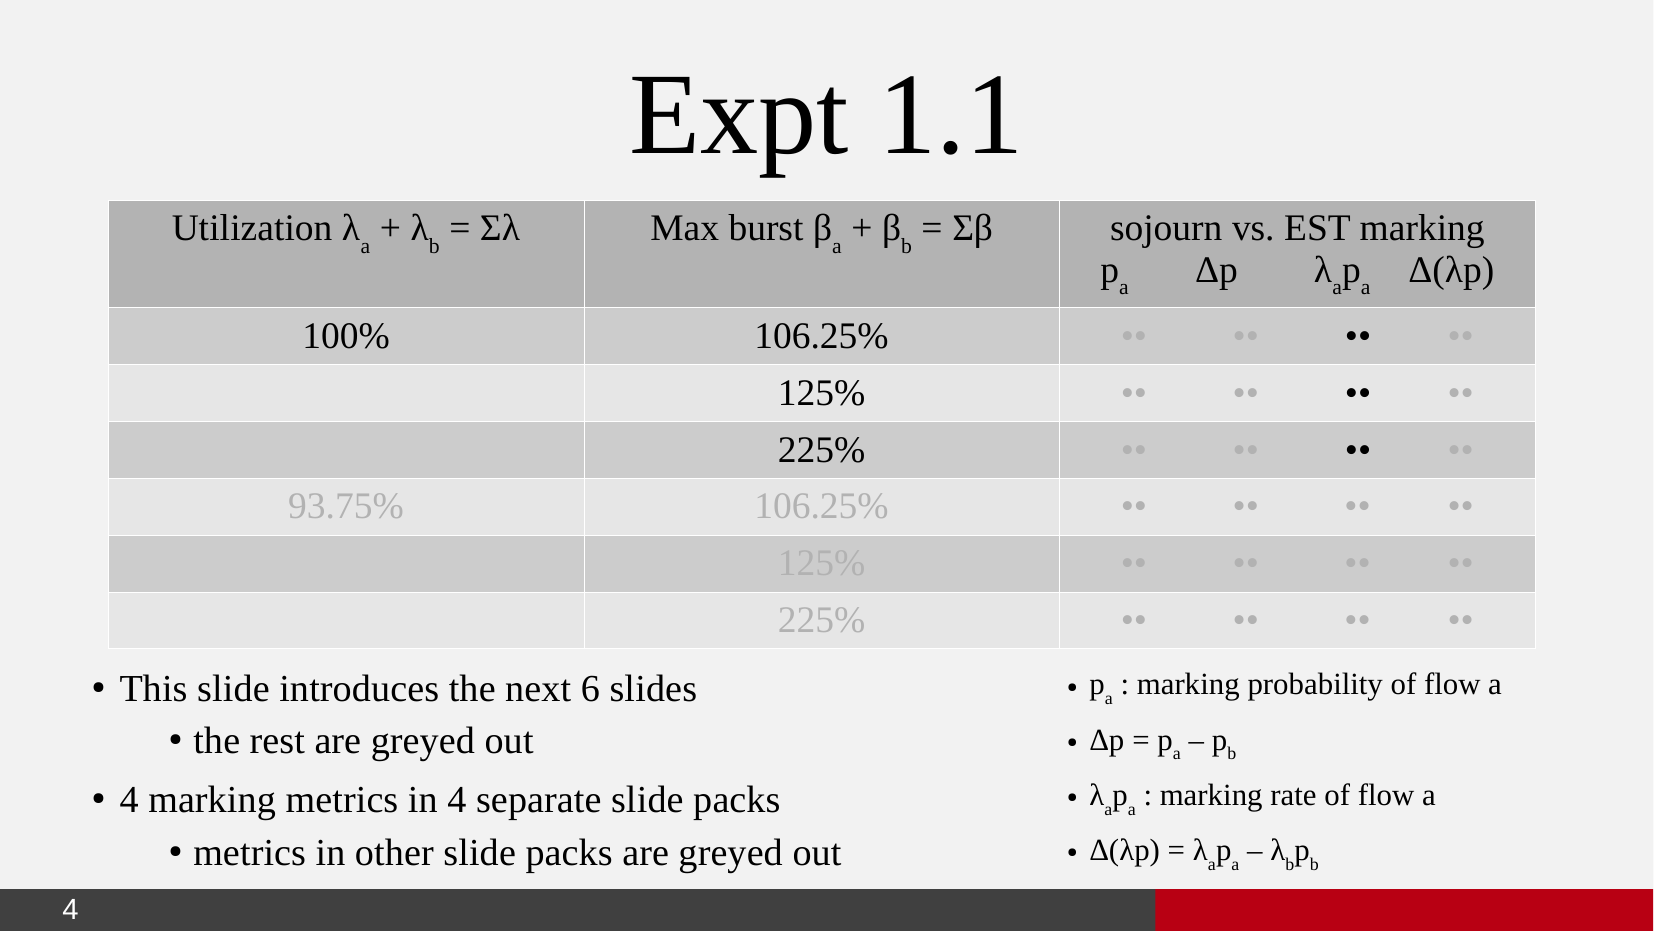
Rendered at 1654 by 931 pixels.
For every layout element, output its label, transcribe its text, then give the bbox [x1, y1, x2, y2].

table_cell 225% [585, 593, 1059, 648]
table_cell 125% [585, 365, 1059, 421]
table_header Max burst βa + βb = Σβ [585, 201, 1059, 307]
table_cell •• •• •• •• [1060, 308, 1535, 364]
table_header sojourn vs. EST marking pa Δp λapa Δ(λp) [1060, 201, 1535, 307]
table_cell [109, 365, 584, 421]
list This slide introduces the next 6 slides the rest are greyed out 4 marking metrics in 4 separate slide packs metrics in other slide packs are greyed out [82, 667, 1022, 876]
table_cell [109, 422, 584, 478]
table_cell 106.25% [585, 479, 1059, 535]
table_cell •• •• •• •• [1060, 593, 1535, 648]
table_cell 93.75% [109, 479, 584, 535]
table_cell [109, 536, 584, 592]
table_cell •• •• •• •• [1060, 365, 1535, 421]
table_header Utilization λa + λb = Σλ [109, 201, 584, 307]
table_cell •• •• •• •• [1060, 479, 1535, 535]
title Expt 1.1 [82, 37, 1571, 193]
table_cell 100% [109, 308, 584, 364]
table_cell 225% [585, 422, 1059, 478]
table_cell 125% [585, 536, 1059, 592]
list pa : marking probability of flow a Δp = pa – pb λapa : marking rate of flow a Δ(λp) = λapa – λbpb [1059, 667, 1571, 876]
table_cell 106.25% [585, 308, 1059, 364]
table_cell •• •• •• •• [1060, 536, 1535, 592]
table_cell [109, 593, 584, 648]
table_cell •• •• •• •• [1060, 422, 1535, 478]
